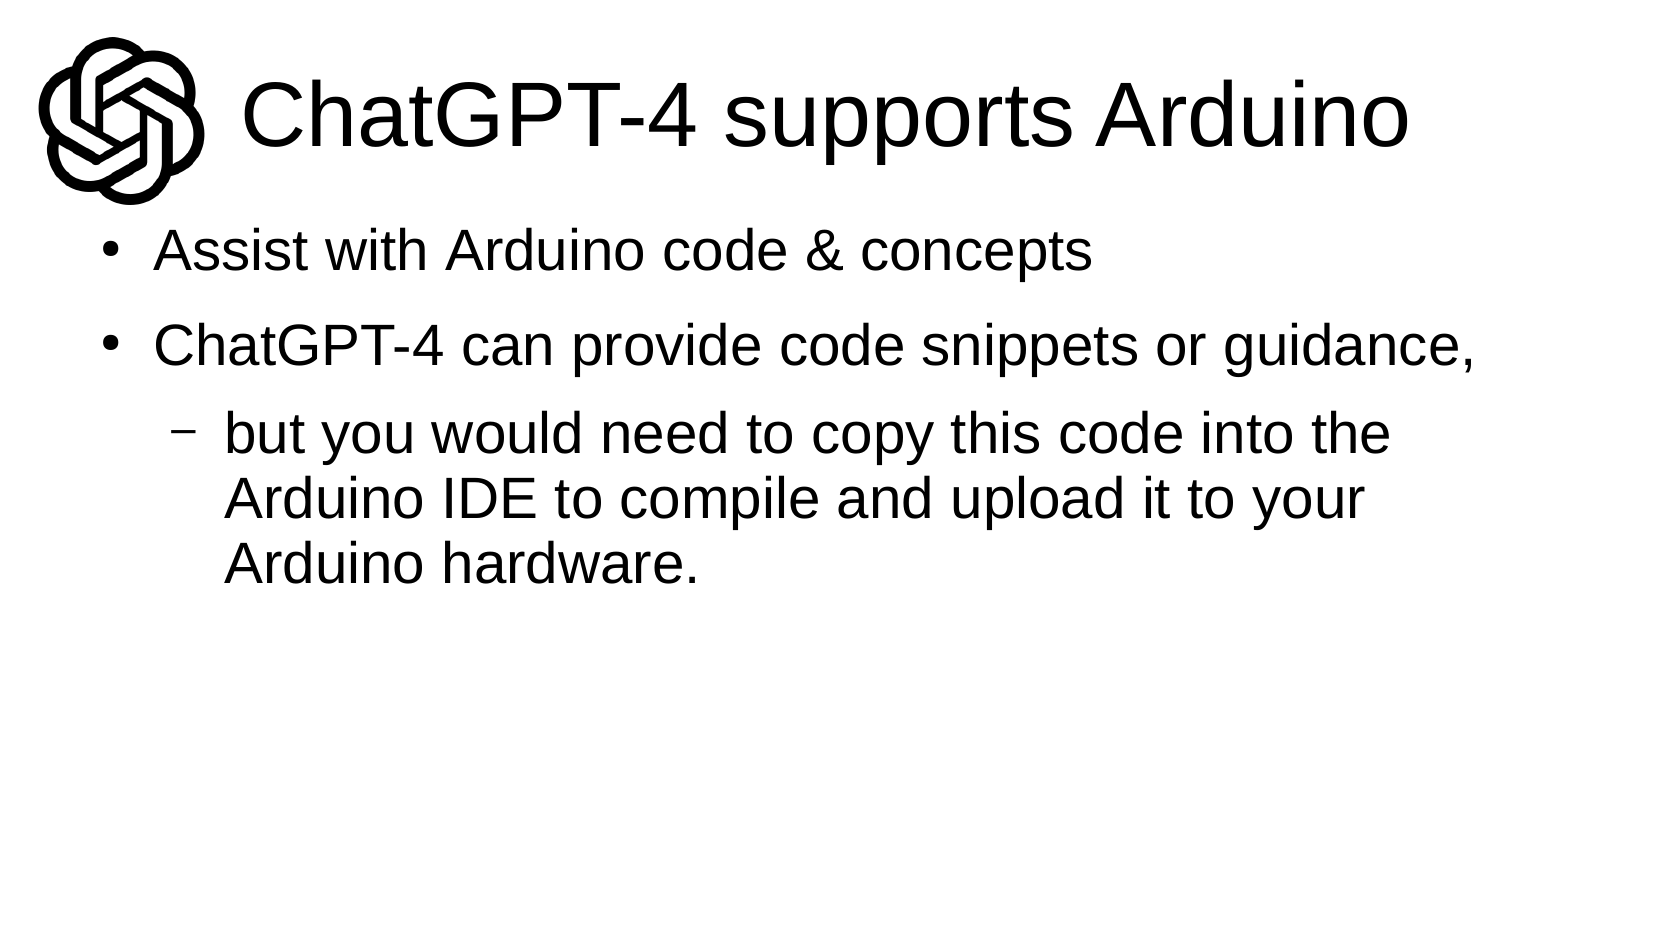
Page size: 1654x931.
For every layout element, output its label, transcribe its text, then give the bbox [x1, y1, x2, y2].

title ChatGPT-4 supports Arduino [207, 37, 1571, 193]
picture [37, 37, 207, 205]
list Assist with Arduino code & concepts ChatGPT-4 can provide code snippets or guidance, but you would need to copy this code into the Arduino IDE to compile and upload it to your Arduino hardware. [82, 217, 1571, 758]
